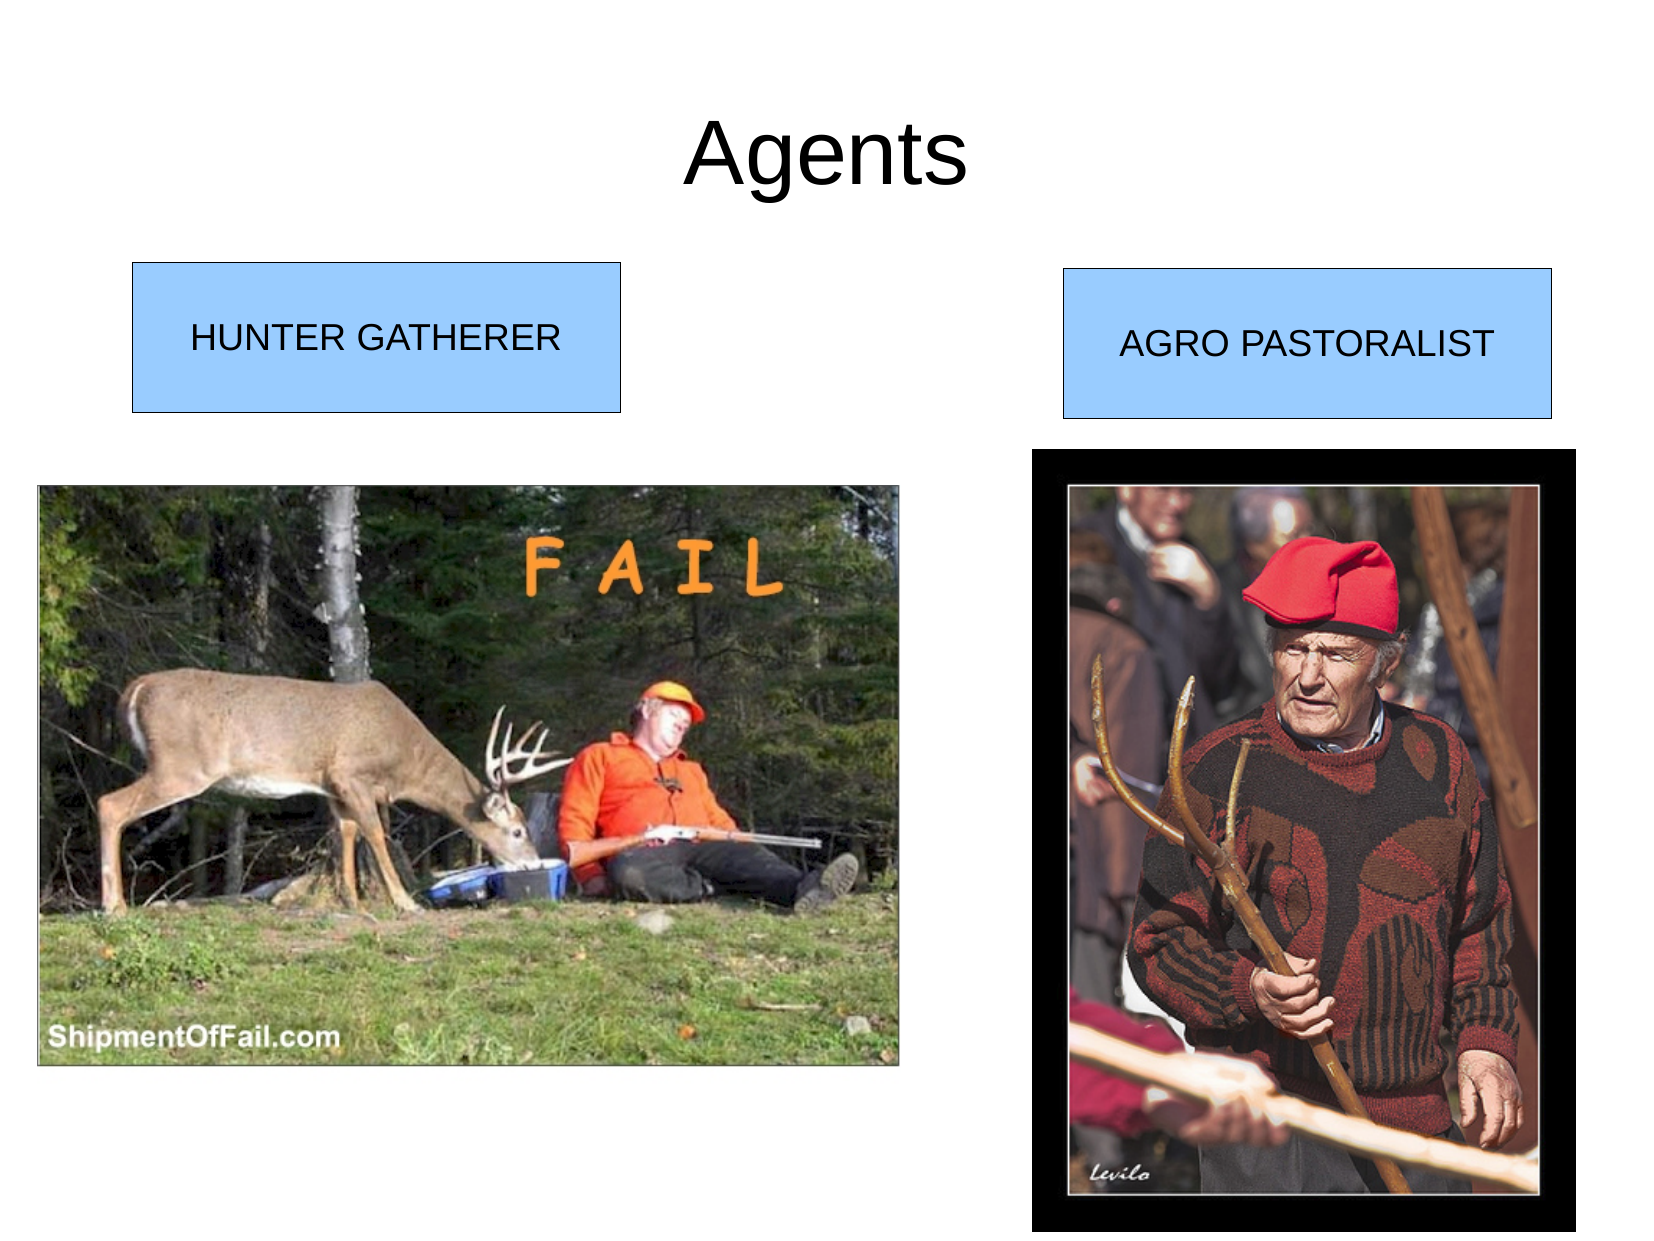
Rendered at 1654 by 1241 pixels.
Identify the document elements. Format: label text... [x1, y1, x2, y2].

picture [1032, 449, 1576, 1232]
text_box AGRO PASTORALIST [1063, 268, 1552, 419]
text_box HUNTER GATHERER [132, 262, 621, 413]
title Agents [82, 49, 1571, 257]
picture [37, 485, 901, 1088]
